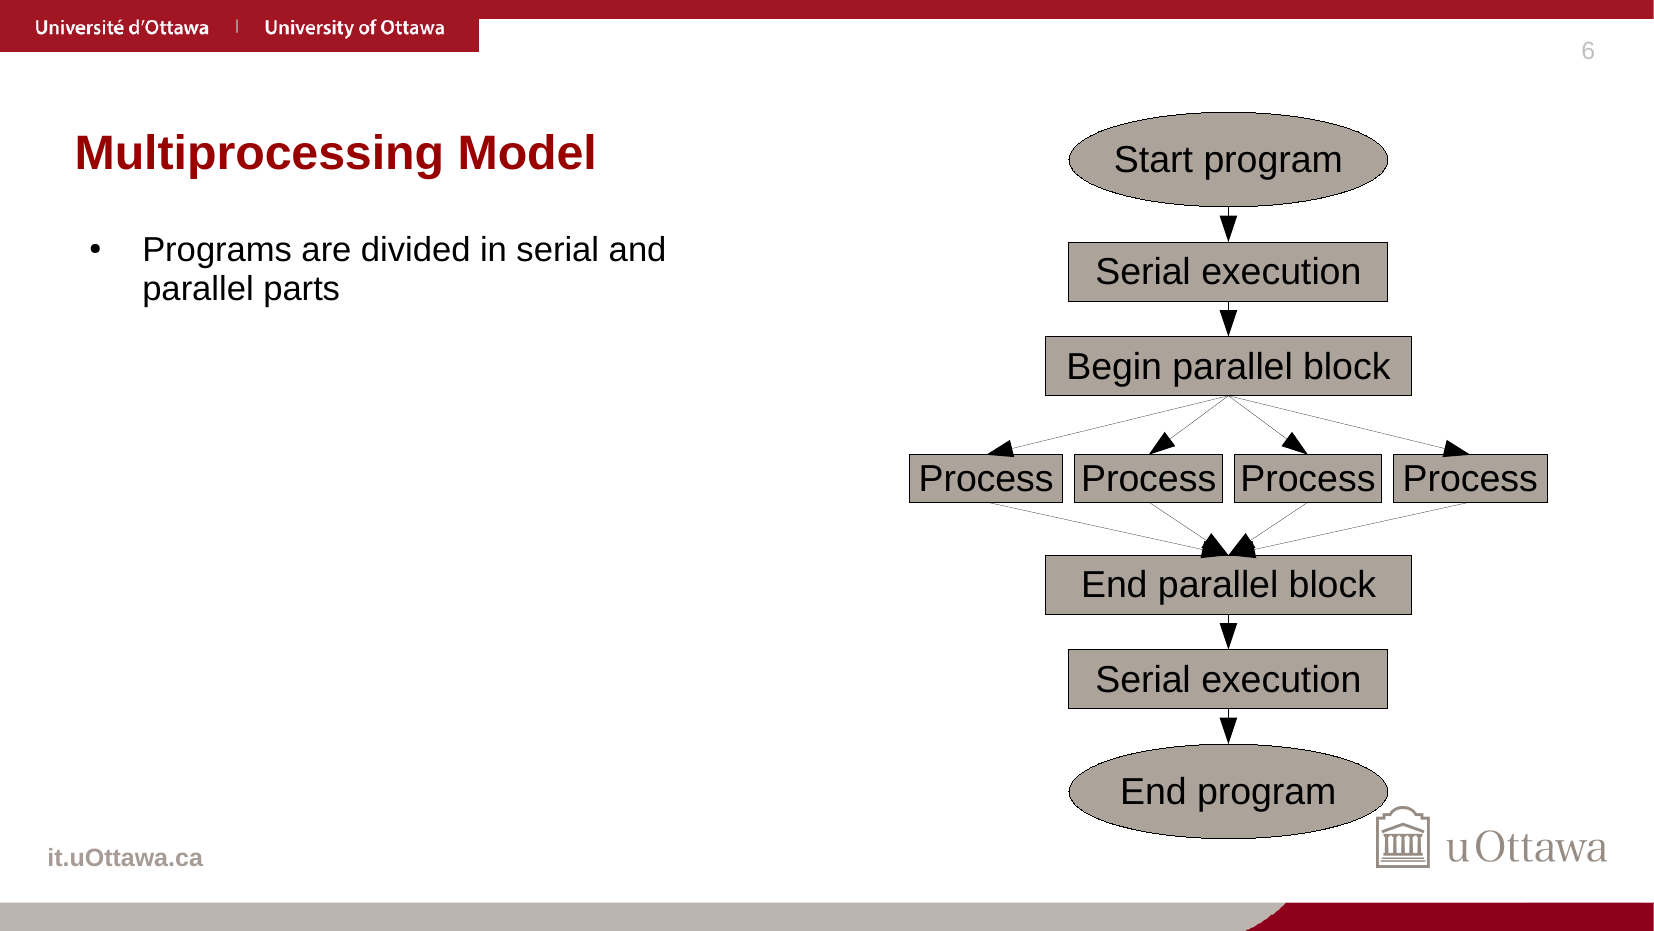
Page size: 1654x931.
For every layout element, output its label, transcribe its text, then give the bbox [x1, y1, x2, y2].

text_box Start program [1068, 112, 1388, 207]
picture [0, 903, 1654, 931]
text_box Process [1234, 454, 1382, 503]
text_box Process [909, 454, 1063, 503]
text_box Begin parallel block [1045, 336, 1412, 396]
list Programs are divided in serial and parallel parts [71, 230, 758, 740]
text_box End program [1068, 744, 1388, 839]
picture [0, 0, 1654, 52]
text_box Process [1393, 454, 1548, 503]
text_box End parallel block [1045, 555, 1412, 615]
picture [1376, 806, 1607, 868]
text_box Serial execution [1068, 242, 1388, 302]
text_box Process [1074, 454, 1223, 503]
title Multiprocessing Model [74, 93, 1481, 212]
text_box Serial execution [1068, 649, 1388, 709]
